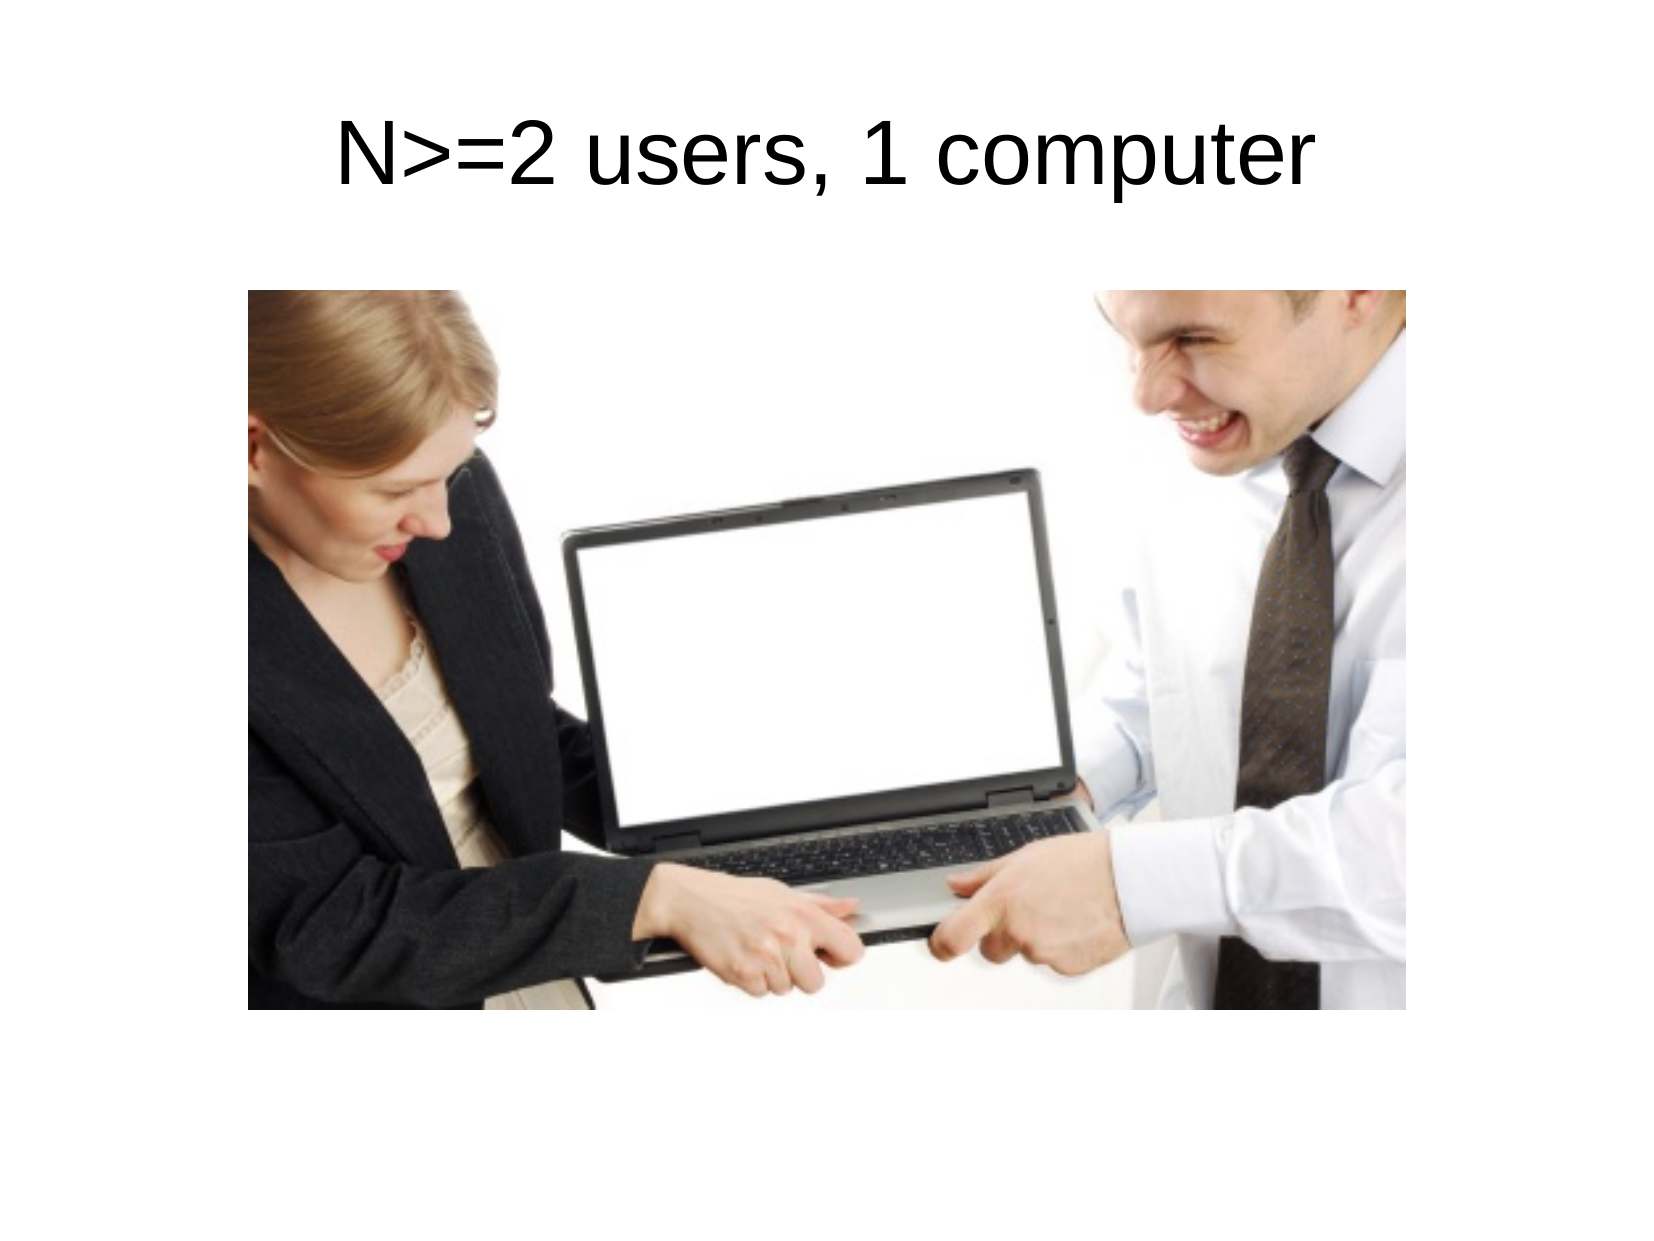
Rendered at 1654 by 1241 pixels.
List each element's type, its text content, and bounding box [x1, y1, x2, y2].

title N>=2 users, 1 computer [82, 49, 1571, 257]
picture [248, 290, 1406, 1010]
